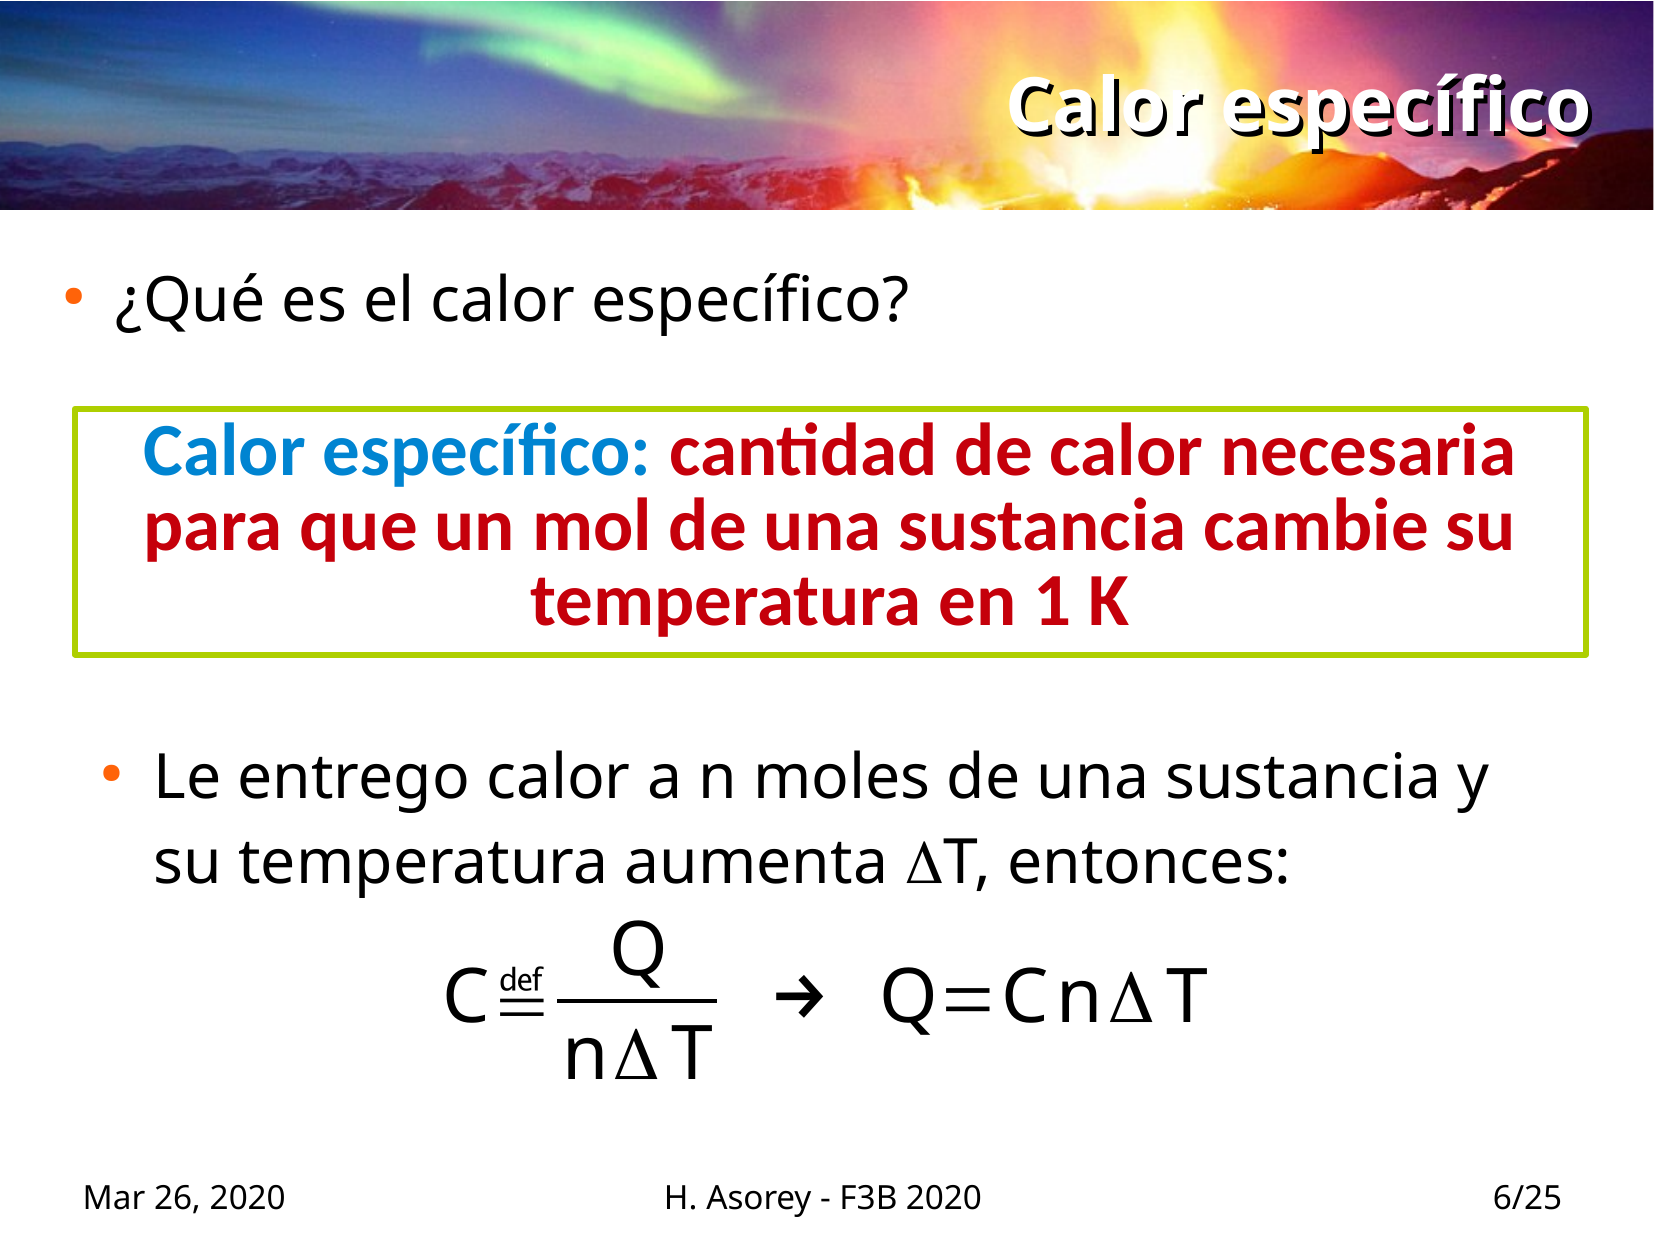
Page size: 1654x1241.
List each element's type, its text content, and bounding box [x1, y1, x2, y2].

chart [436, 903, 1216, 1098]
list ¿Qué es el calor específico? [45, 255, 1606, 1156]
text_box Calor específico: cantidad de calor necesaria para que un mol de una sustancia cambie su temperatura en 1 K [75, 408, 1586, 655]
list Le entrego calor a n moles de una sustancia y su temperatura aumenta DT, entonces: [82, 732, 1571, 1162]
picture [0, 1, 1654, 210]
title Calor específico [45, 15, 1606, 191]
